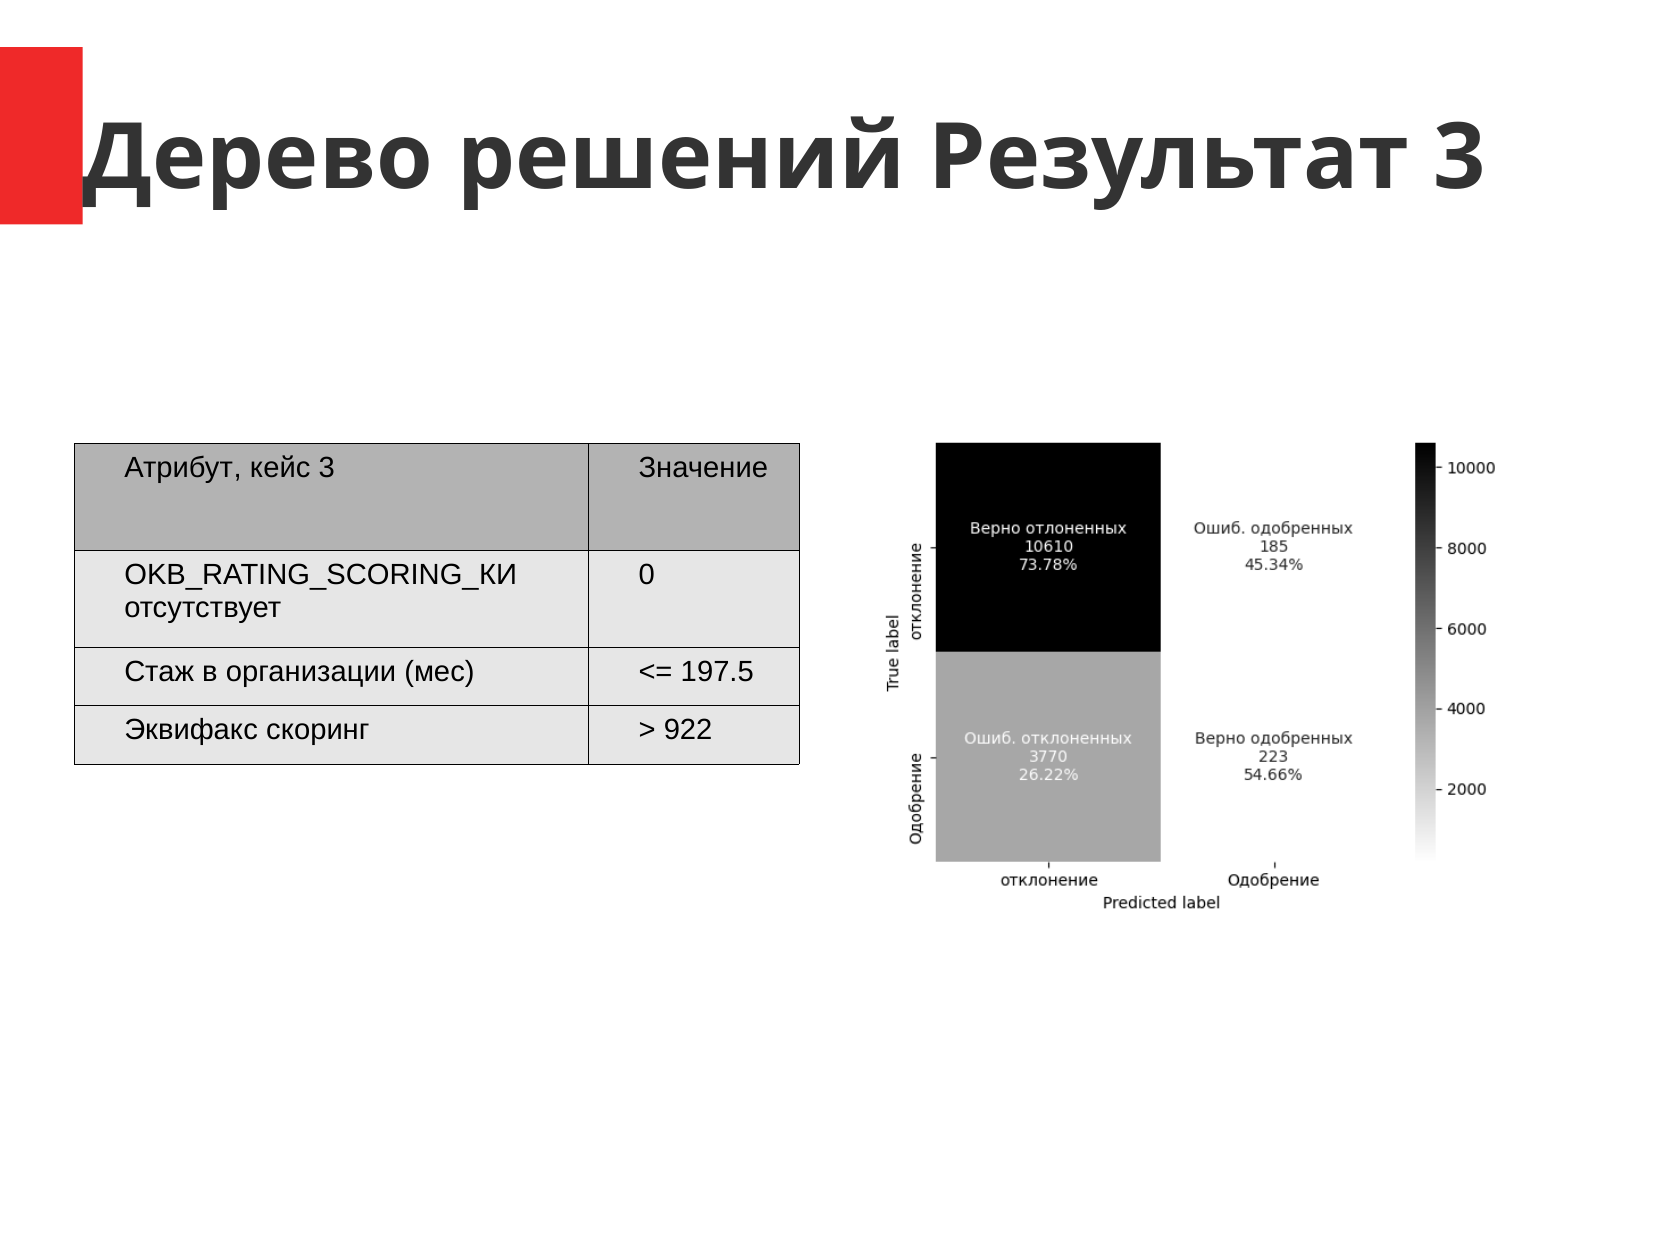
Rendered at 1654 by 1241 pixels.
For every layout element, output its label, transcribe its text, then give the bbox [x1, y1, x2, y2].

list [82, 290, 809, 1010]
table_cell Эквифакс скоринг [75, 706, 588, 764]
table_header Значение [589, 444, 799, 550]
title Дерево решений Результат 3 [82, 49, 1571, 257]
table_cell OKB_RATING_SCORING_КИ отсутствует [75, 551, 588, 647]
table_cell Стаж в организации (мес) [75, 648, 588, 705]
picture [845, 377, 1572, 922]
table_cell > 922 [589, 706, 799, 764]
table_header Атрибут, кейс 3 [75, 444, 588, 550]
table_cell <= 197.5 [589, 648, 799, 705]
table_cell 0 [589, 551, 799, 647]
